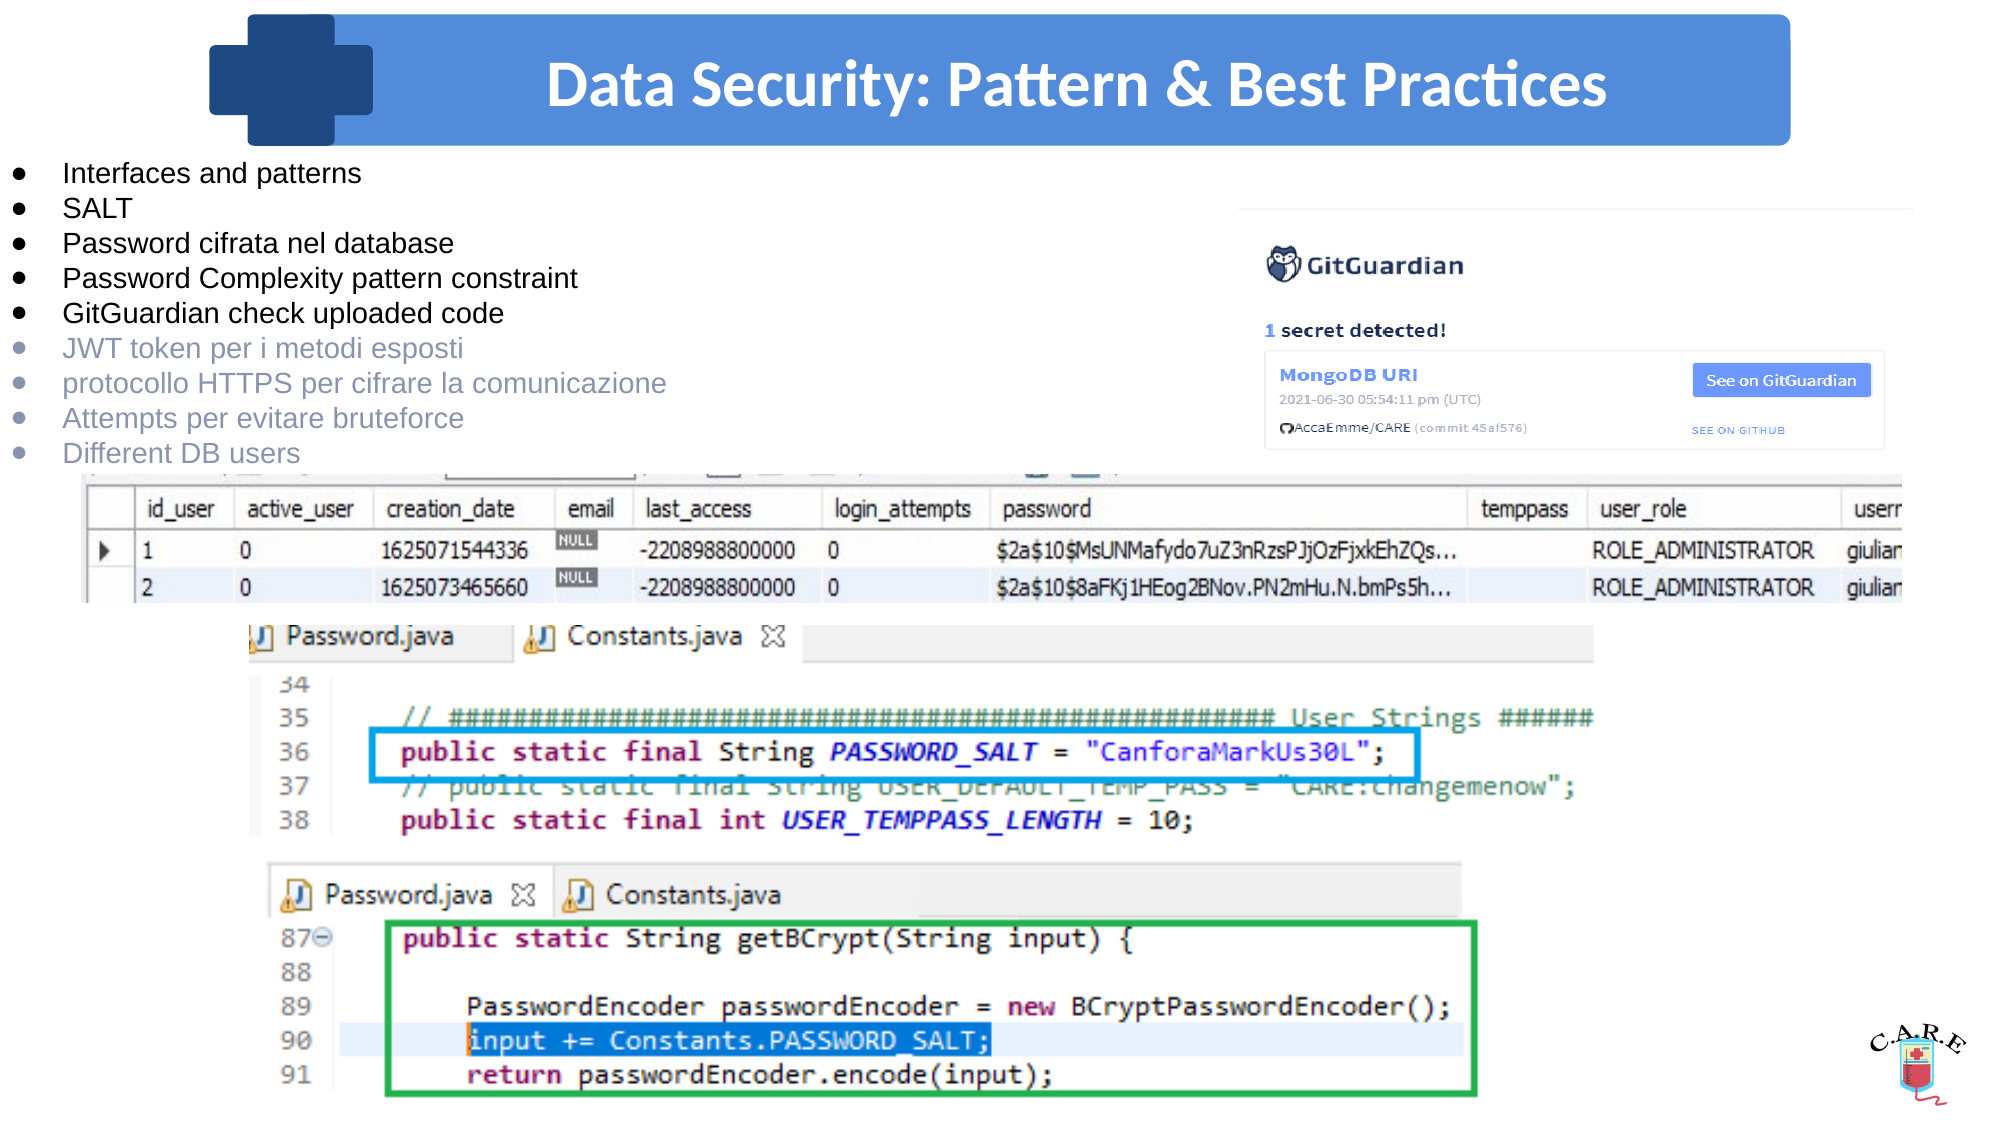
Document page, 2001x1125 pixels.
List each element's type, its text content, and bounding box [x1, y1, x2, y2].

text_box Data Security: Pattern & Best Practices [419, 31, 1736, 128]
text_box [209, 14, 1791, 146]
picture [81, 474, 1902, 603]
picture [1238, 208, 1914, 455]
text_box Interfaces and patterns SALT Password cifrata nel database Password Complexity pattern constraint GitGuardian check uploaded code JWT token per i metodi esposti protocollo HTTPS per cifrare la comunicazione Attempts per evitare bruteforce Different DB users [0, 139, 1081, 485]
picture [1830, 1021, 2000, 1118]
picture [249, 625, 1601, 1100]
